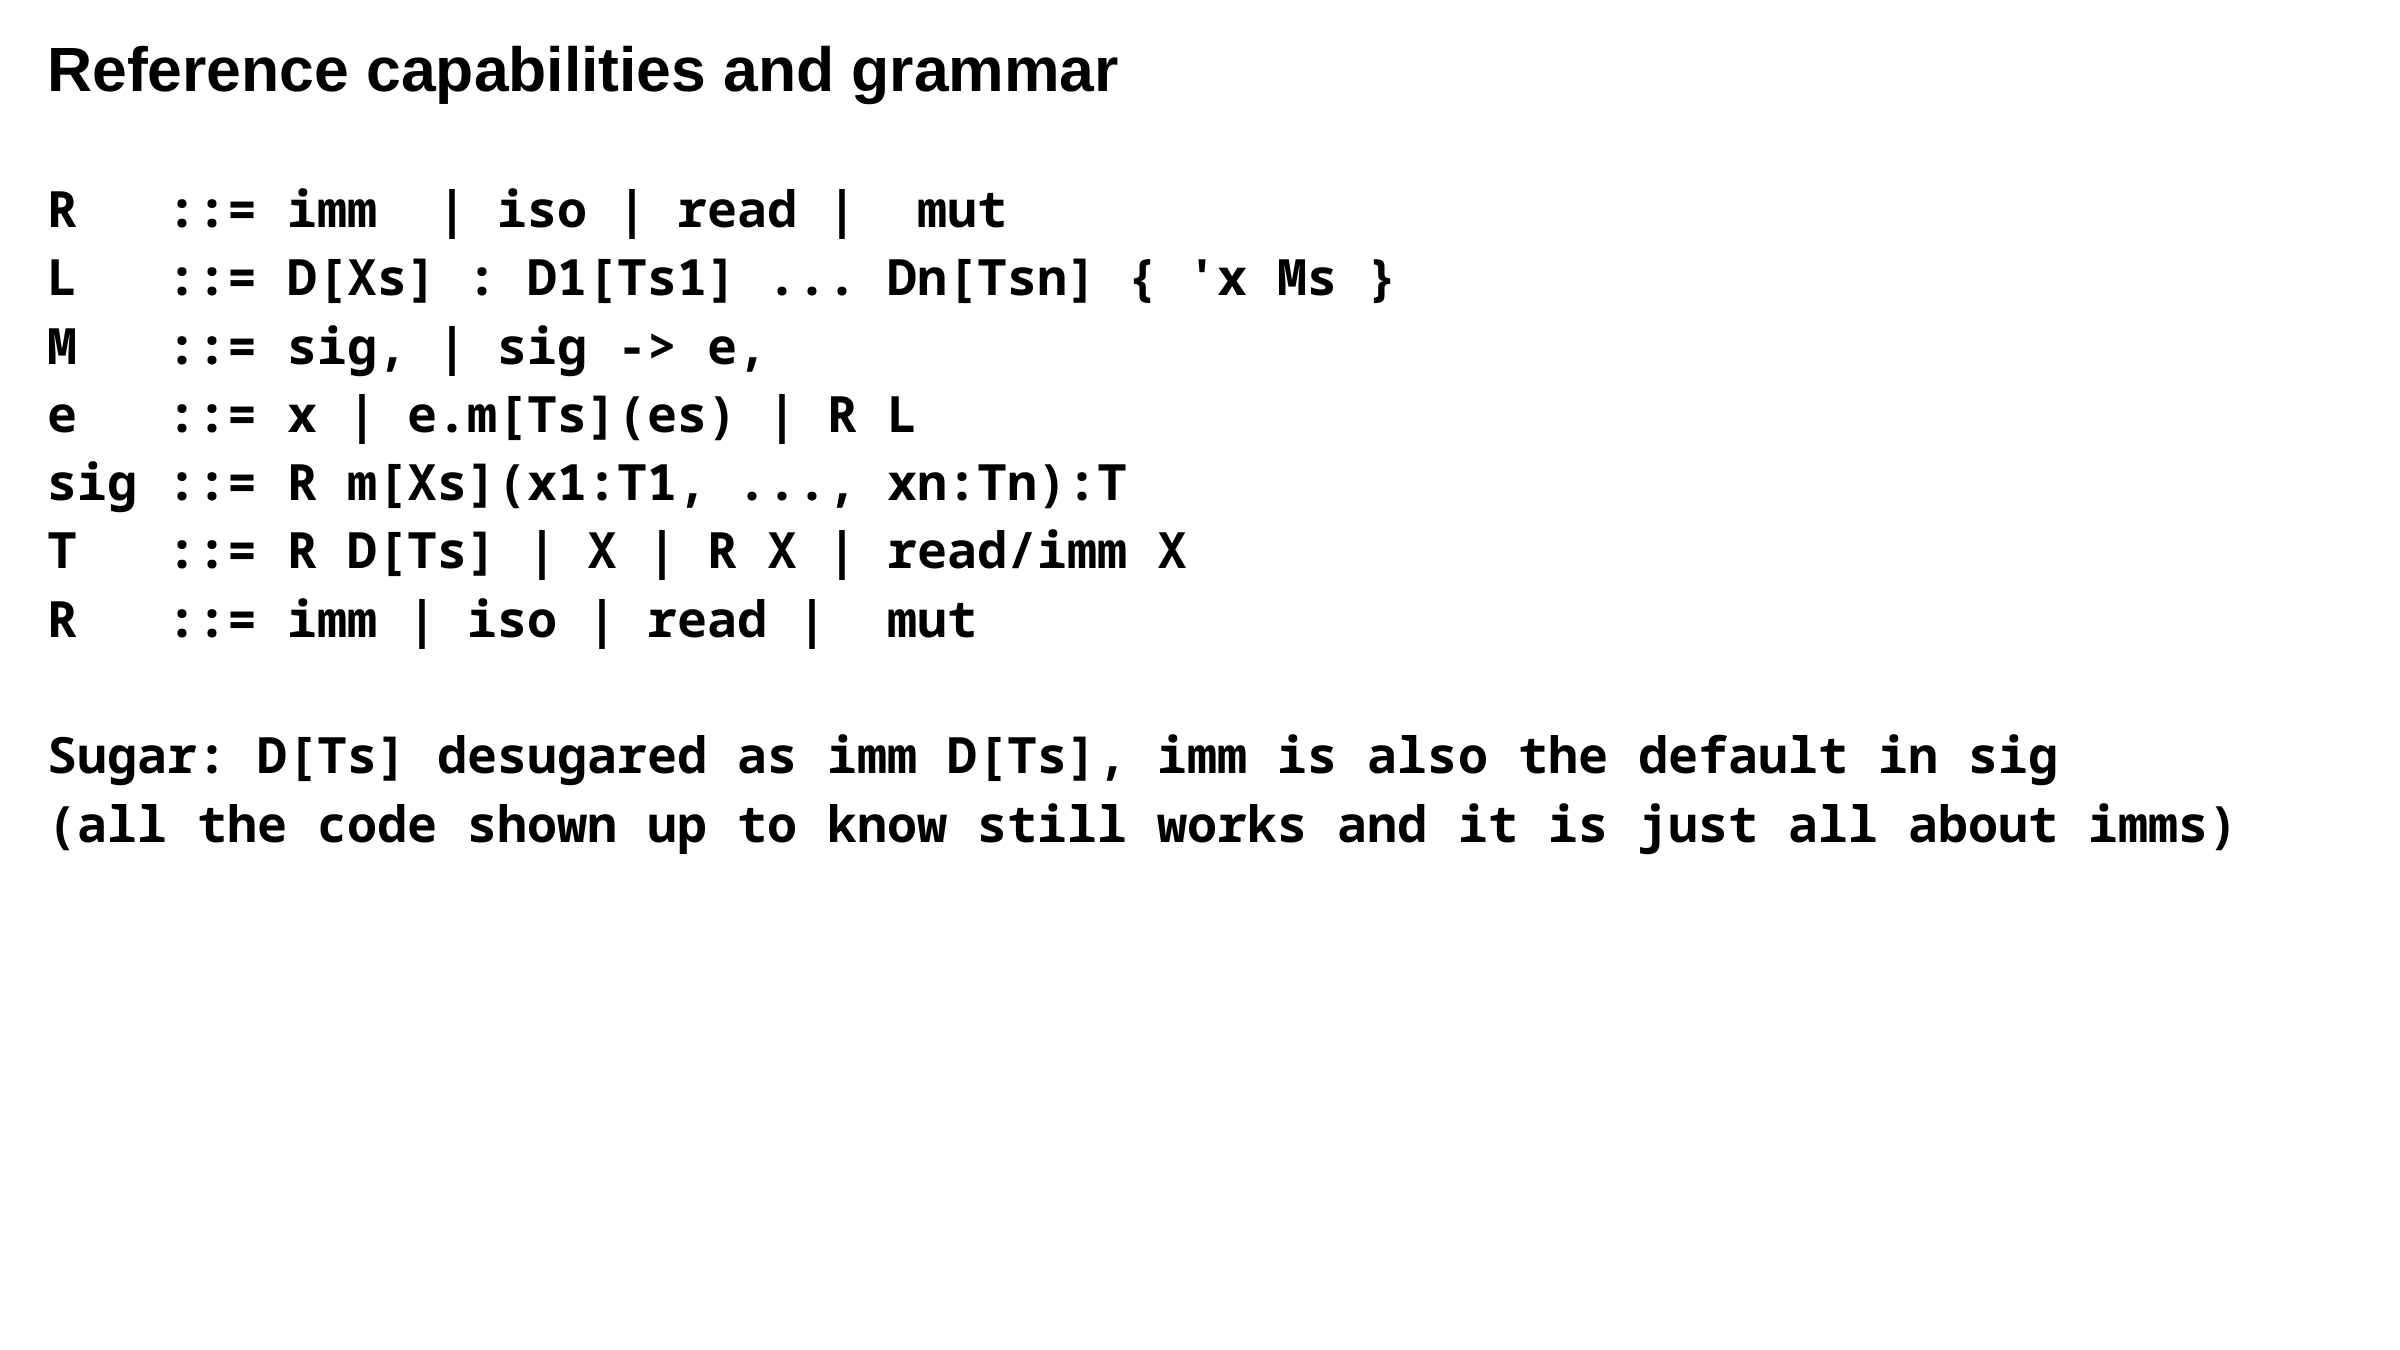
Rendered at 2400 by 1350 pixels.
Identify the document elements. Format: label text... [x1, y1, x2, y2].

text_box Reference capabilities and grammar R ::= imm | iso | read | mut L ::= D[Xs] : D1[Ts1] ... Dn[Tsn] { 'x Ms } M ::= sig, | sig -> e, e ::= x | e.m[Ts](es) | R L sig ::= R m[Xs](x1:T1, ..., xn:Tn):T T ::= R D[Ts] | X | R X | read/imm X R ::= imm | iso | read | mut Sugar: D[Ts] desugared as imm D[Ts], imm is also the default in sig (all the code shown up to know still works and it is just all about imms) [32, 27, 2358, 1291]
